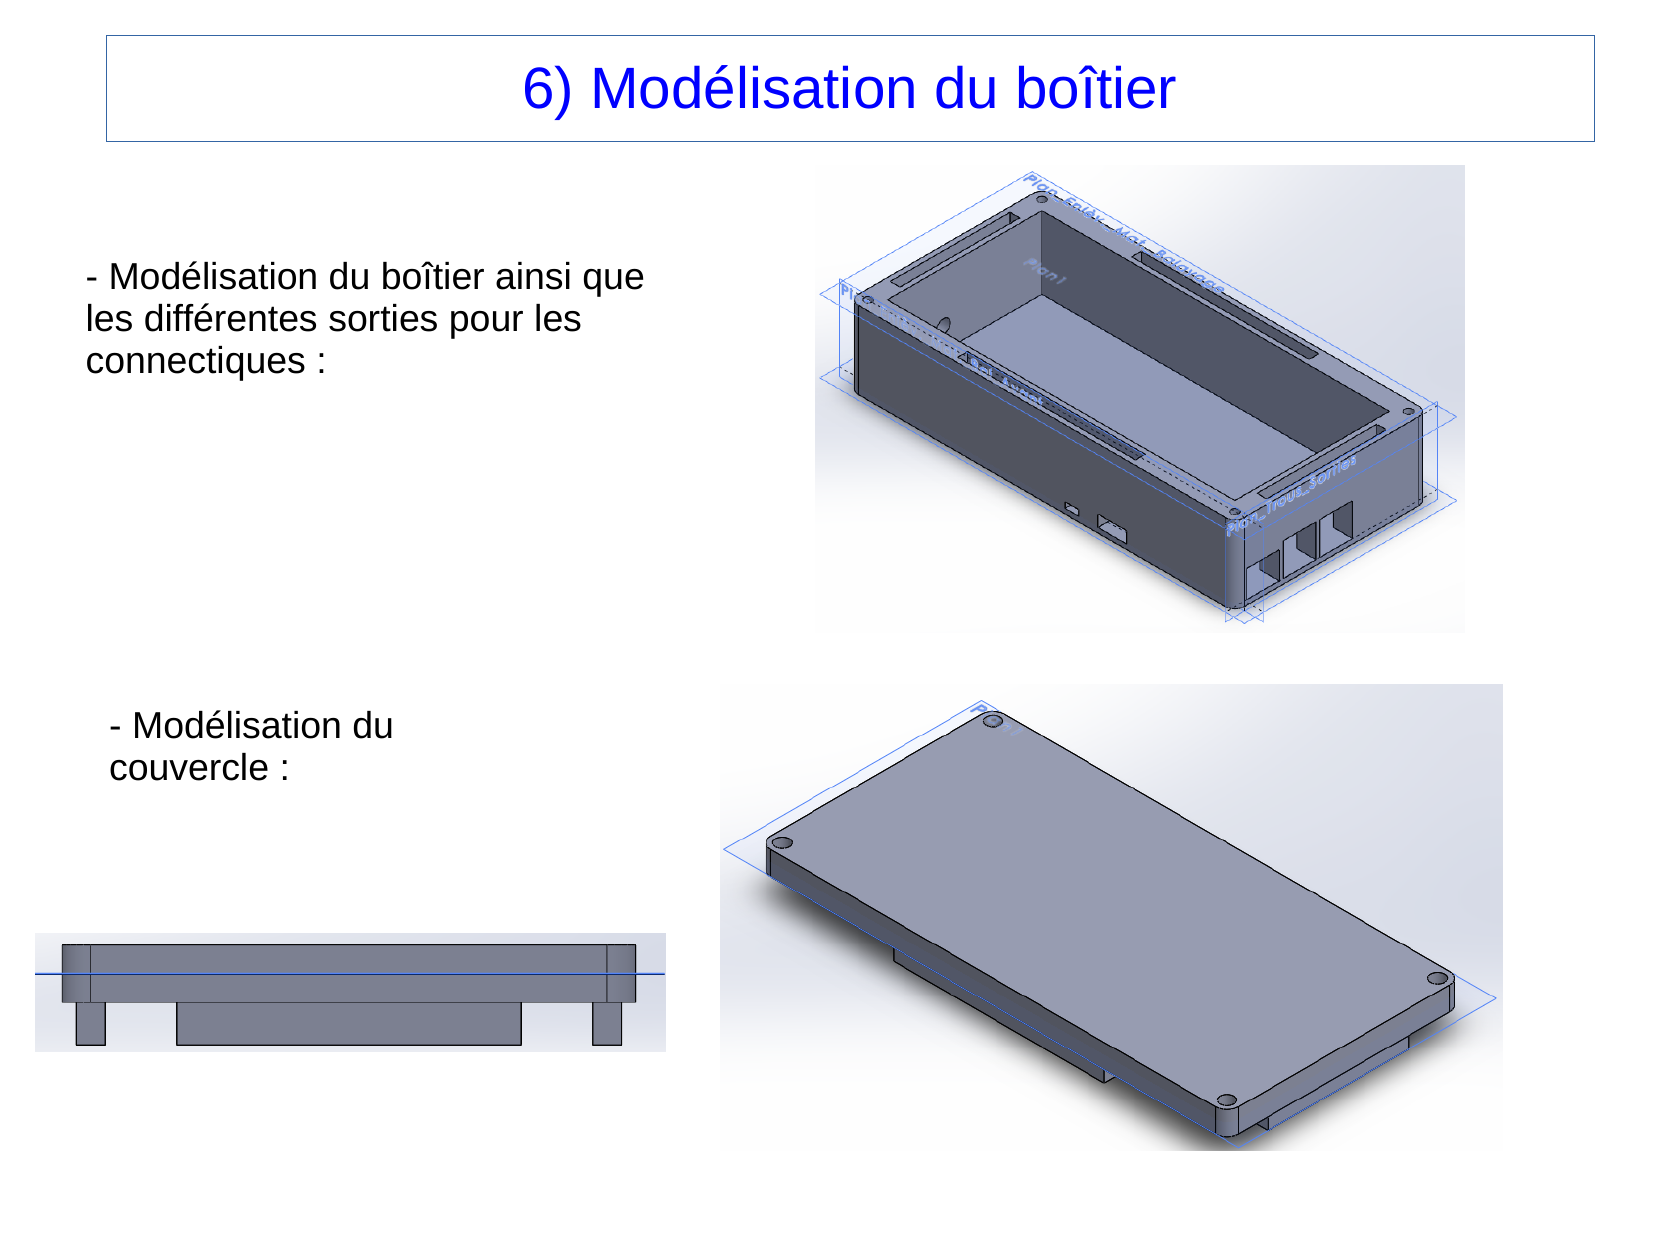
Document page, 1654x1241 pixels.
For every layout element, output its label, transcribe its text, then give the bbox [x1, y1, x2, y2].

text_box - Modélisation du couvercle : [94, 696, 520, 796]
picture [815, 165, 1465, 633]
picture [35, 933, 666, 1052]
picture [720, 684, 1503, 1151]
text_box - Modélisation du boîtier ainsi que les différentes sorties pour les connectiques : [70, 248, 697, 389]
title 6) Modélisation du boîtier [106, 35, 1595, 142]
